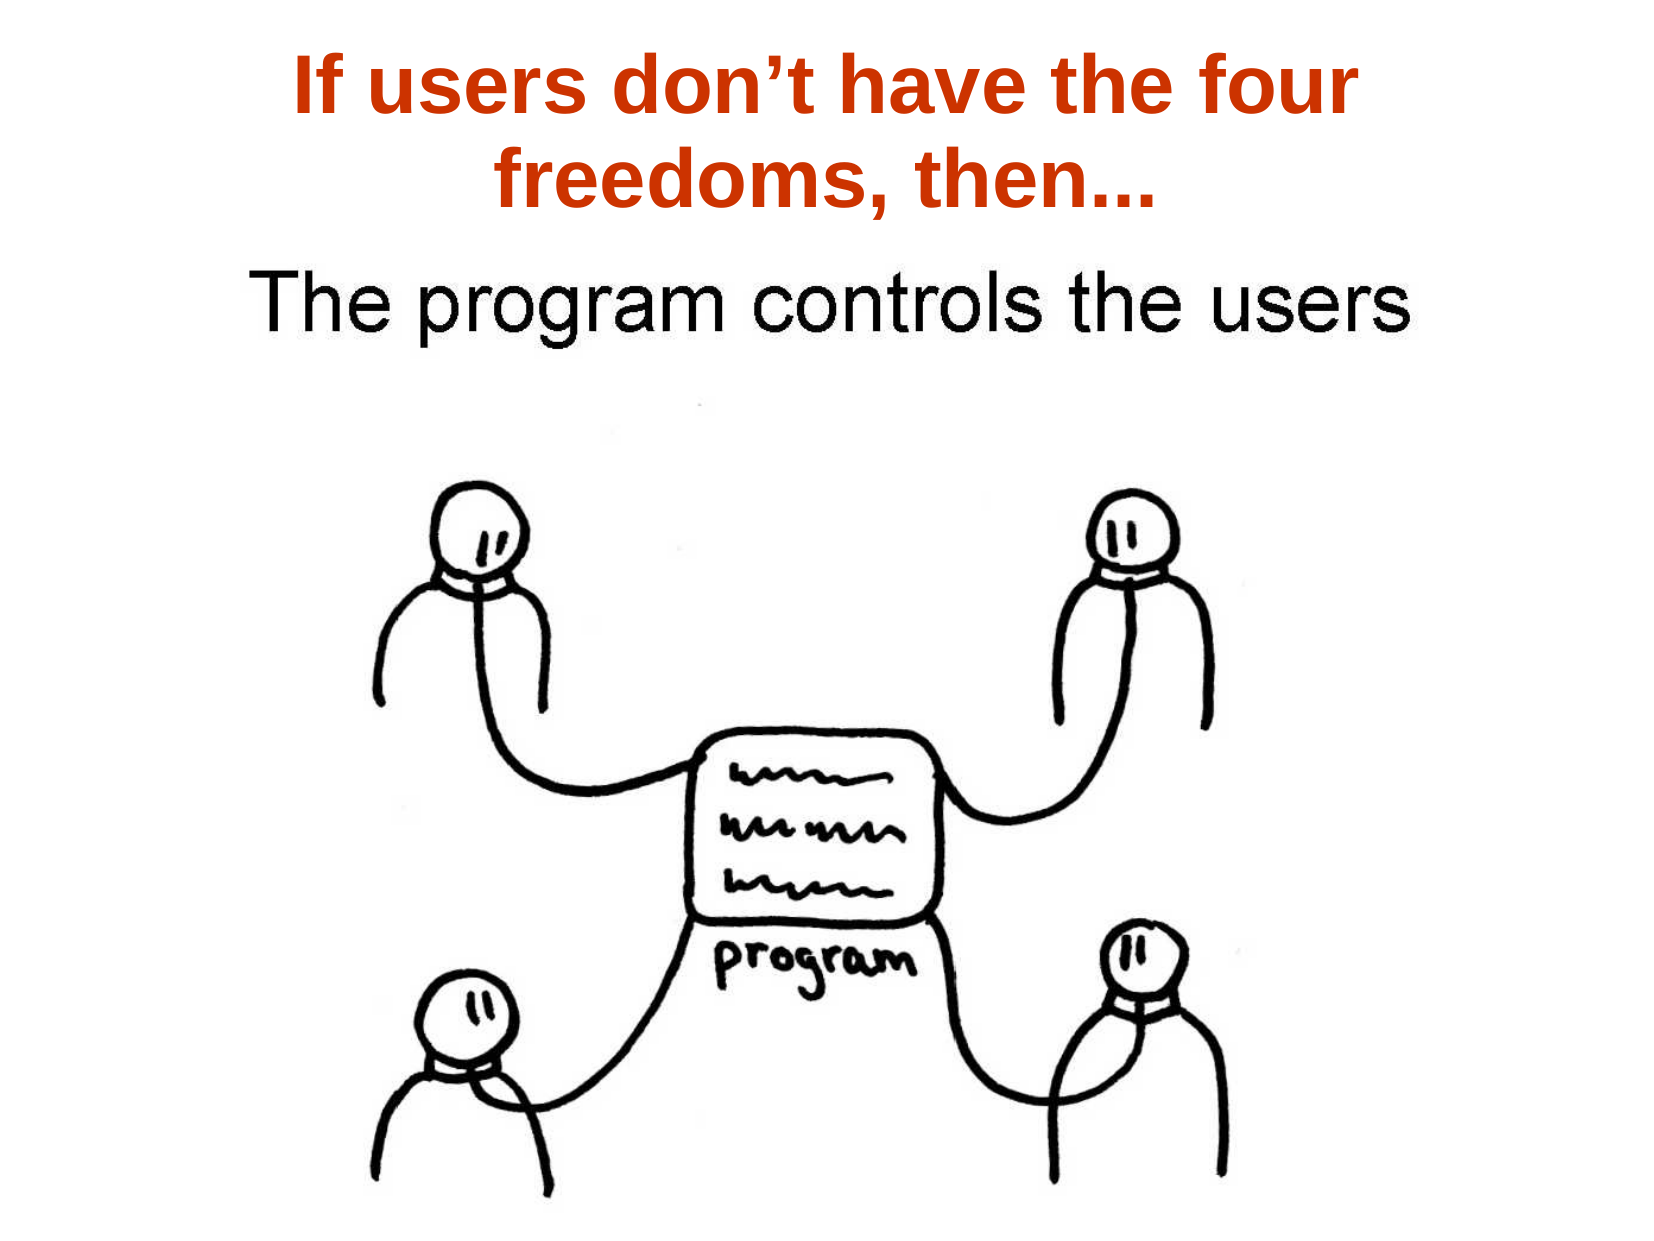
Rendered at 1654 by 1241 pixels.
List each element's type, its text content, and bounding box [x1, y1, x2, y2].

picture [240, 254, 1448, 1213]
title If users don’t have the four freedoms, then... [82, 23, 1571, 241]
